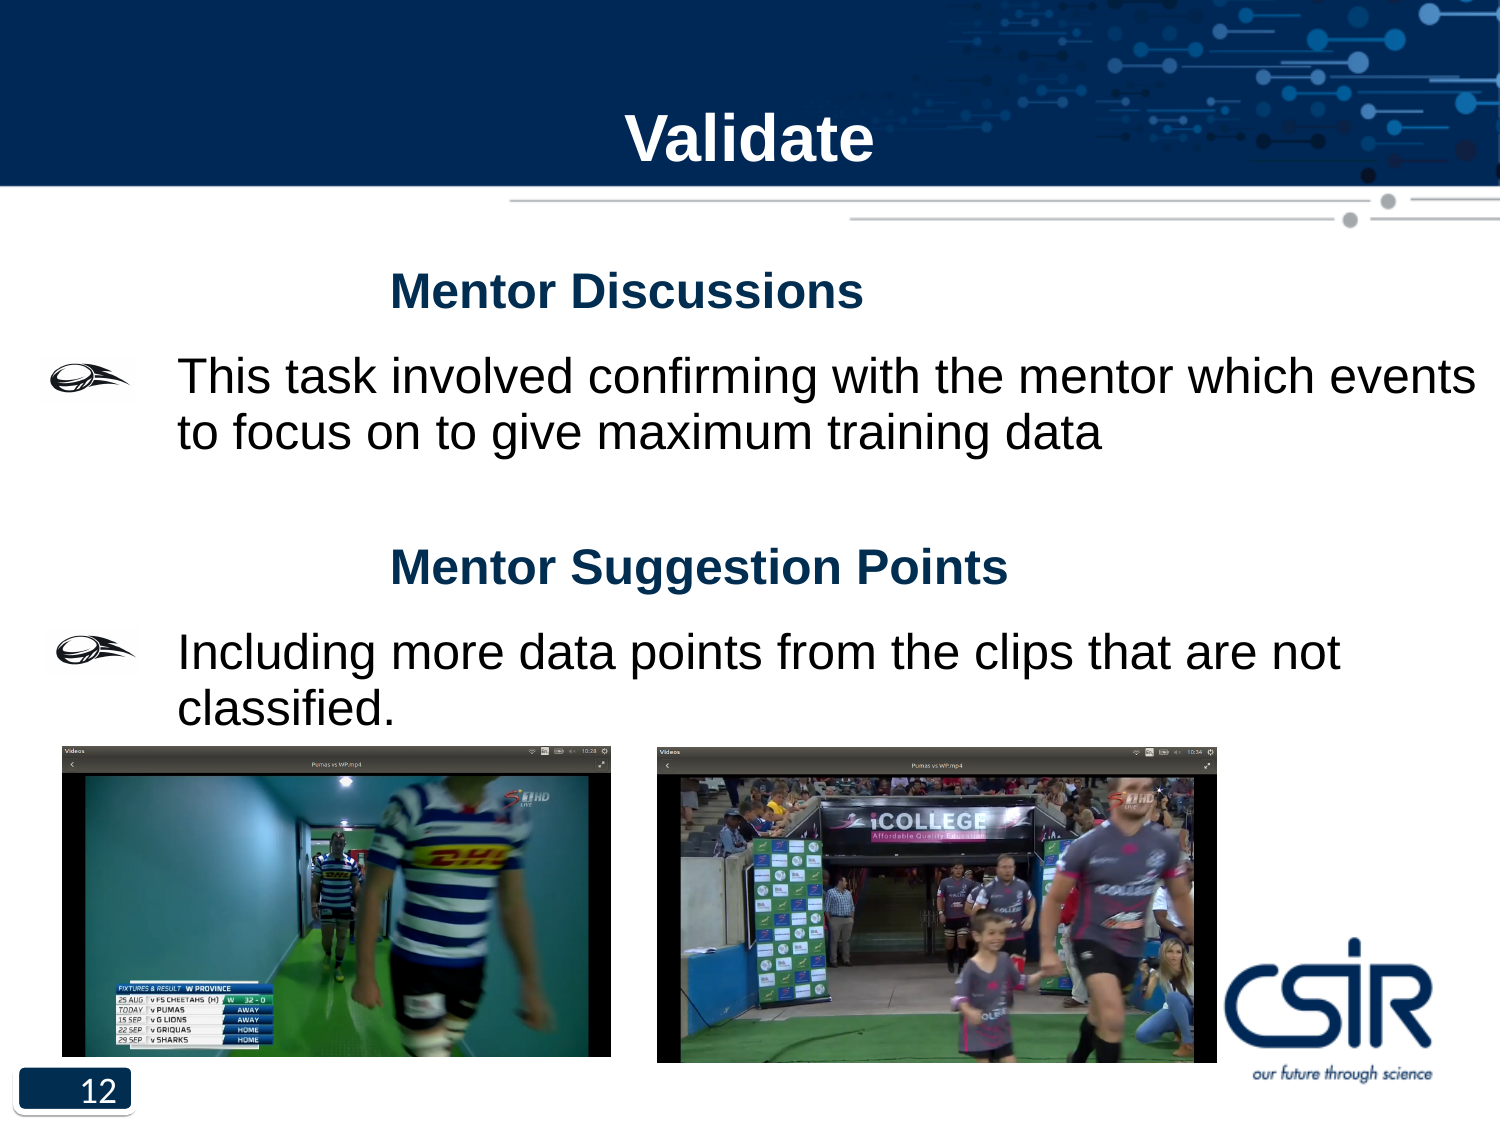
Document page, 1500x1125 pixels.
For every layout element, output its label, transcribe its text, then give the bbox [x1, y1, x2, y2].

list Mentor Discussions This task involved confirming with the mentor which events to focus on to give maximum training data Mentor Suggestion Points Including more data points from the clips that are not classified. [106, 263, 1500, 839]
picture [0, 0, 1500, 1125]
title Validate [75, 44, 1425, 233]
